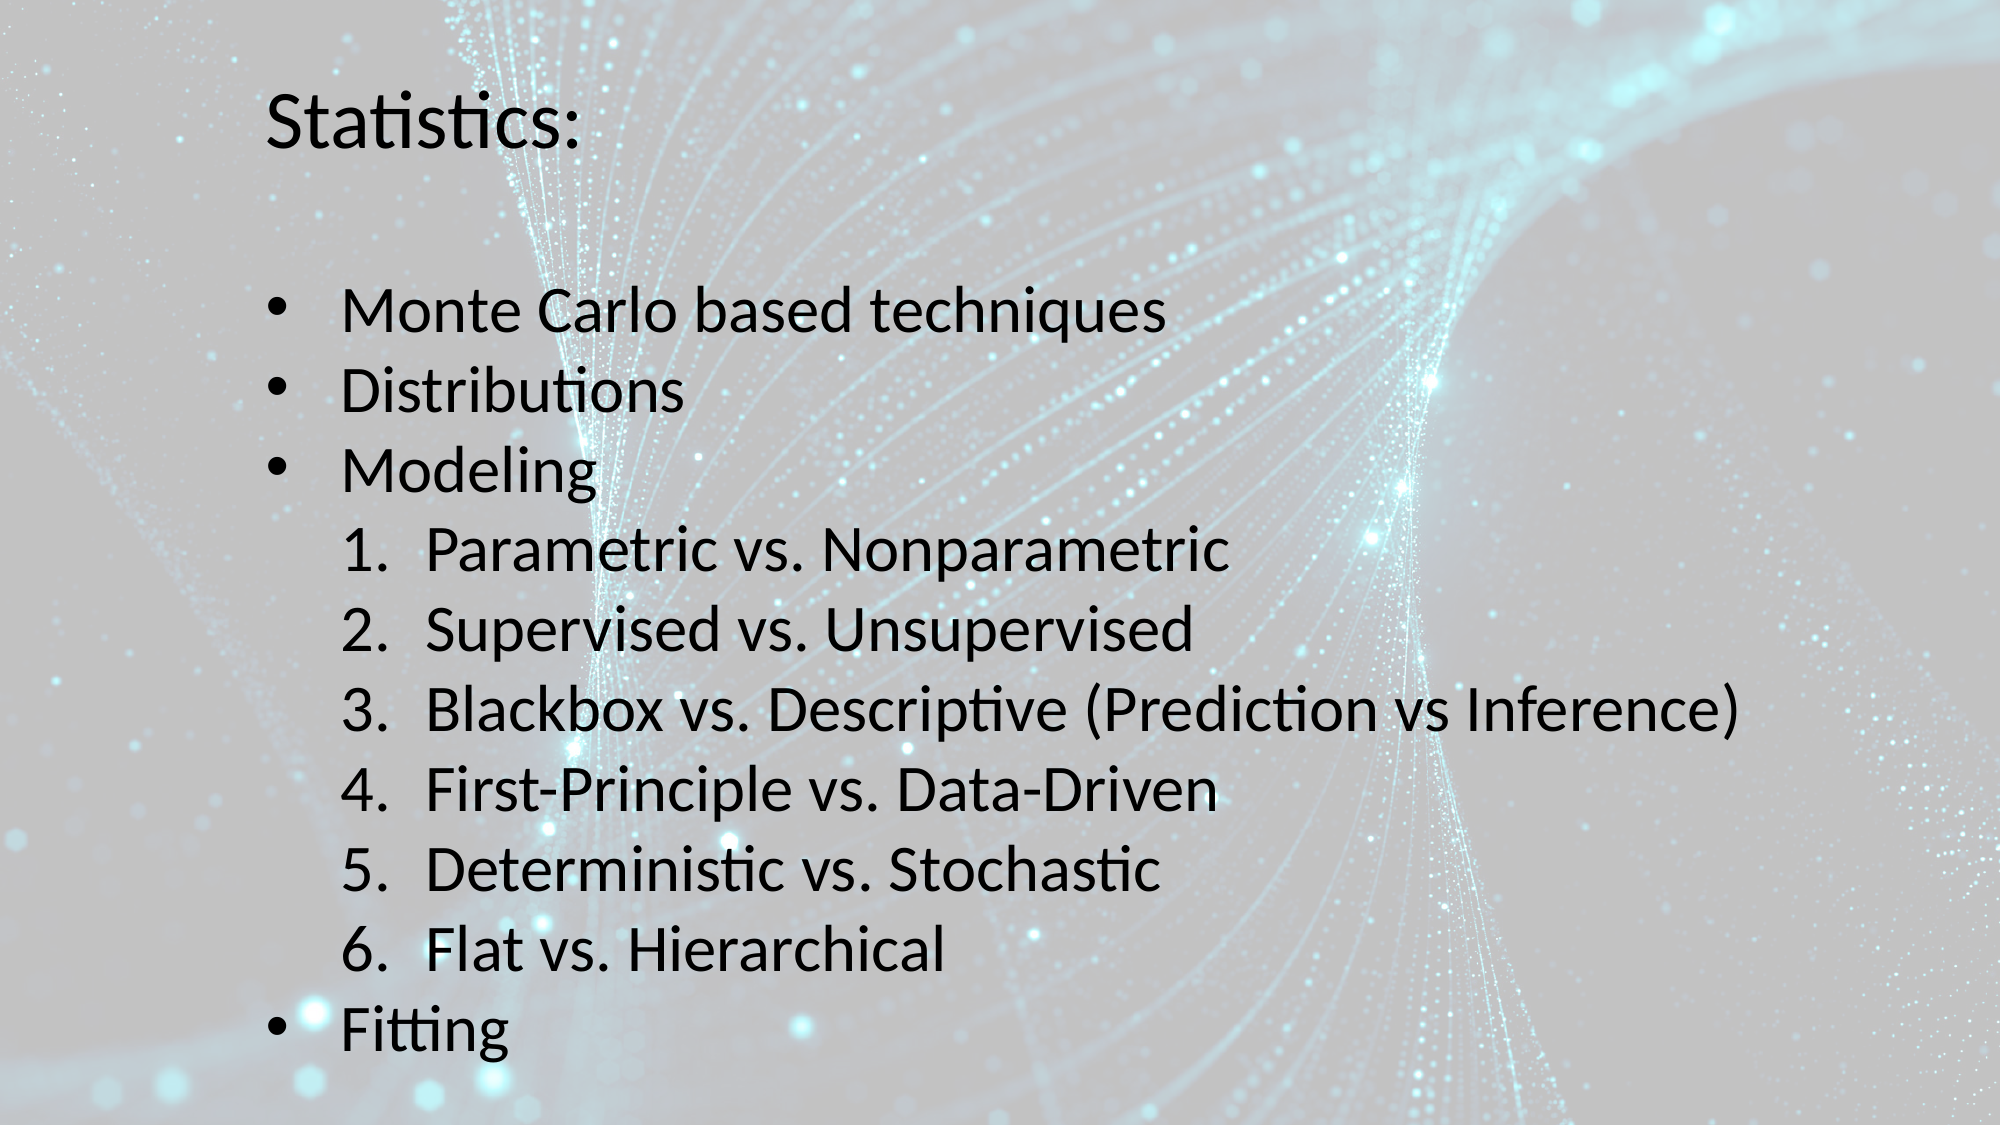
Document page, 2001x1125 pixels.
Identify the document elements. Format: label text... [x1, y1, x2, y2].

text_box Statistics: Monte Carlo based techniques Distributions Modeling Parametric vs. Nonparametric Supervised vs. Unsupervised Blackbox vs. Descriptive (Prediction vs Inference) First-Principle vs. Data-Driven Deterministic vs. Stochastic Flat vs. Hierarchical Fitting [250, 58, 2000, 1125]
